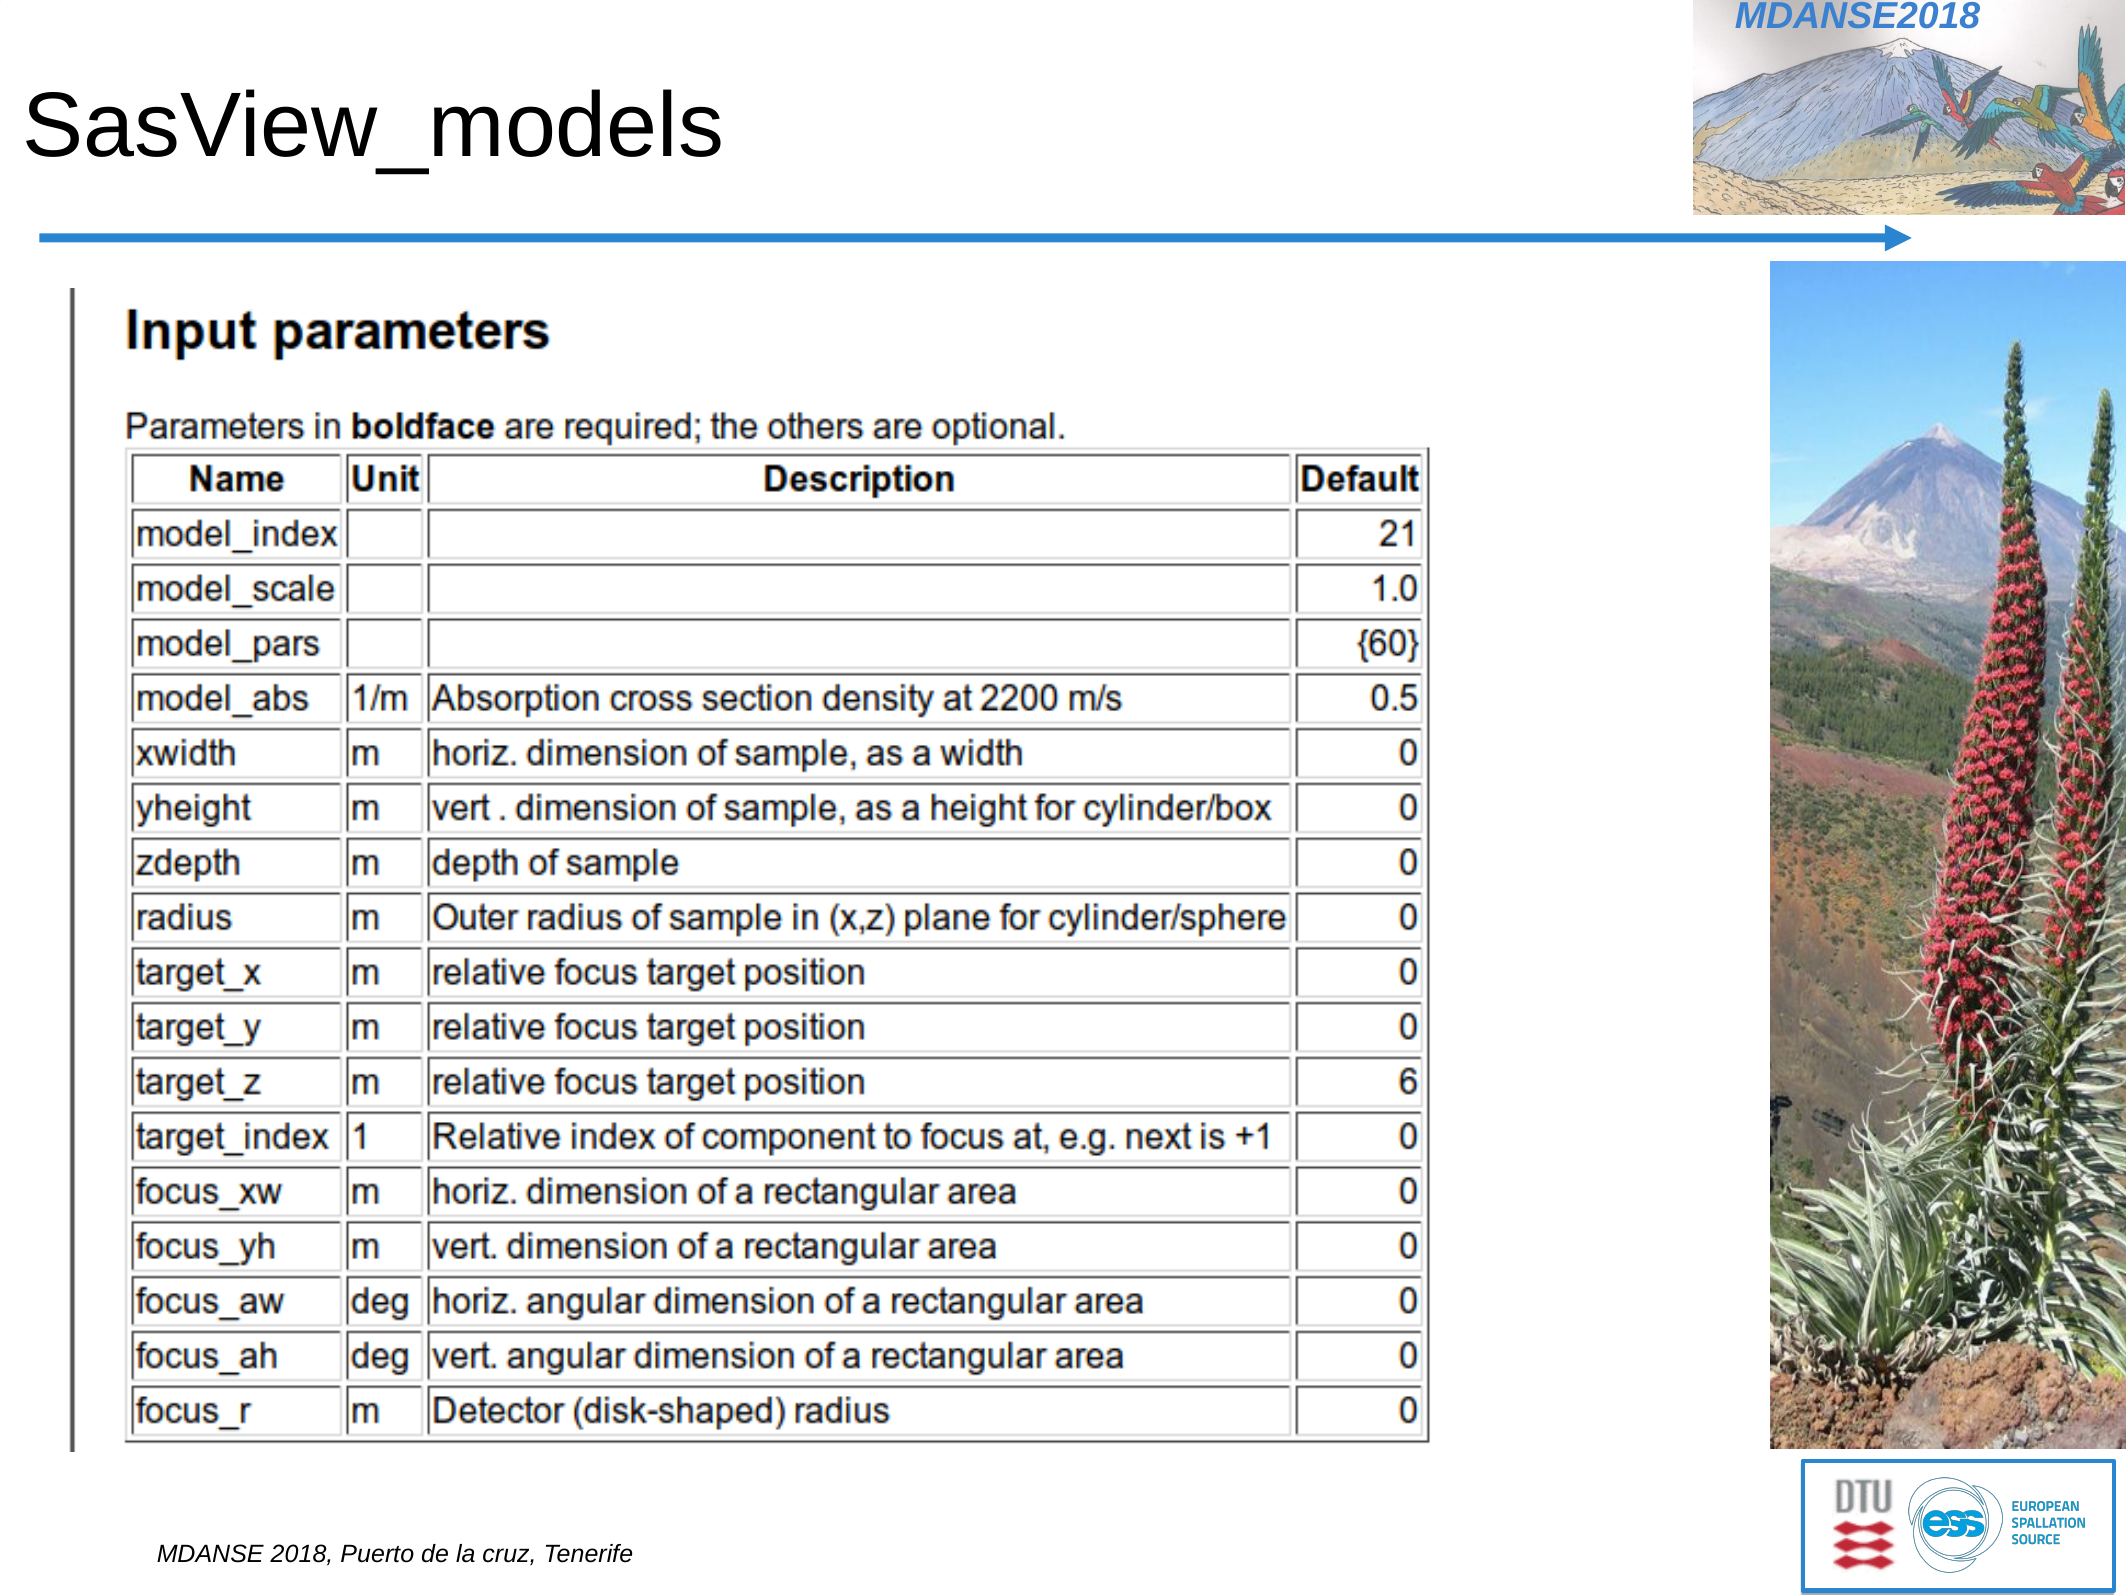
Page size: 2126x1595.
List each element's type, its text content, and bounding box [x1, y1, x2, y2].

picture [1908, 1477, 2085, 1573]
picture [1770, 261, 2126, 1449]
picture [62, 288, 1441, 1452]
picture [1693, 0, 2125, 215]
picture [1832, 1477, 1897, 1573]
title SasView_models [22, 40, 1938, 209]
